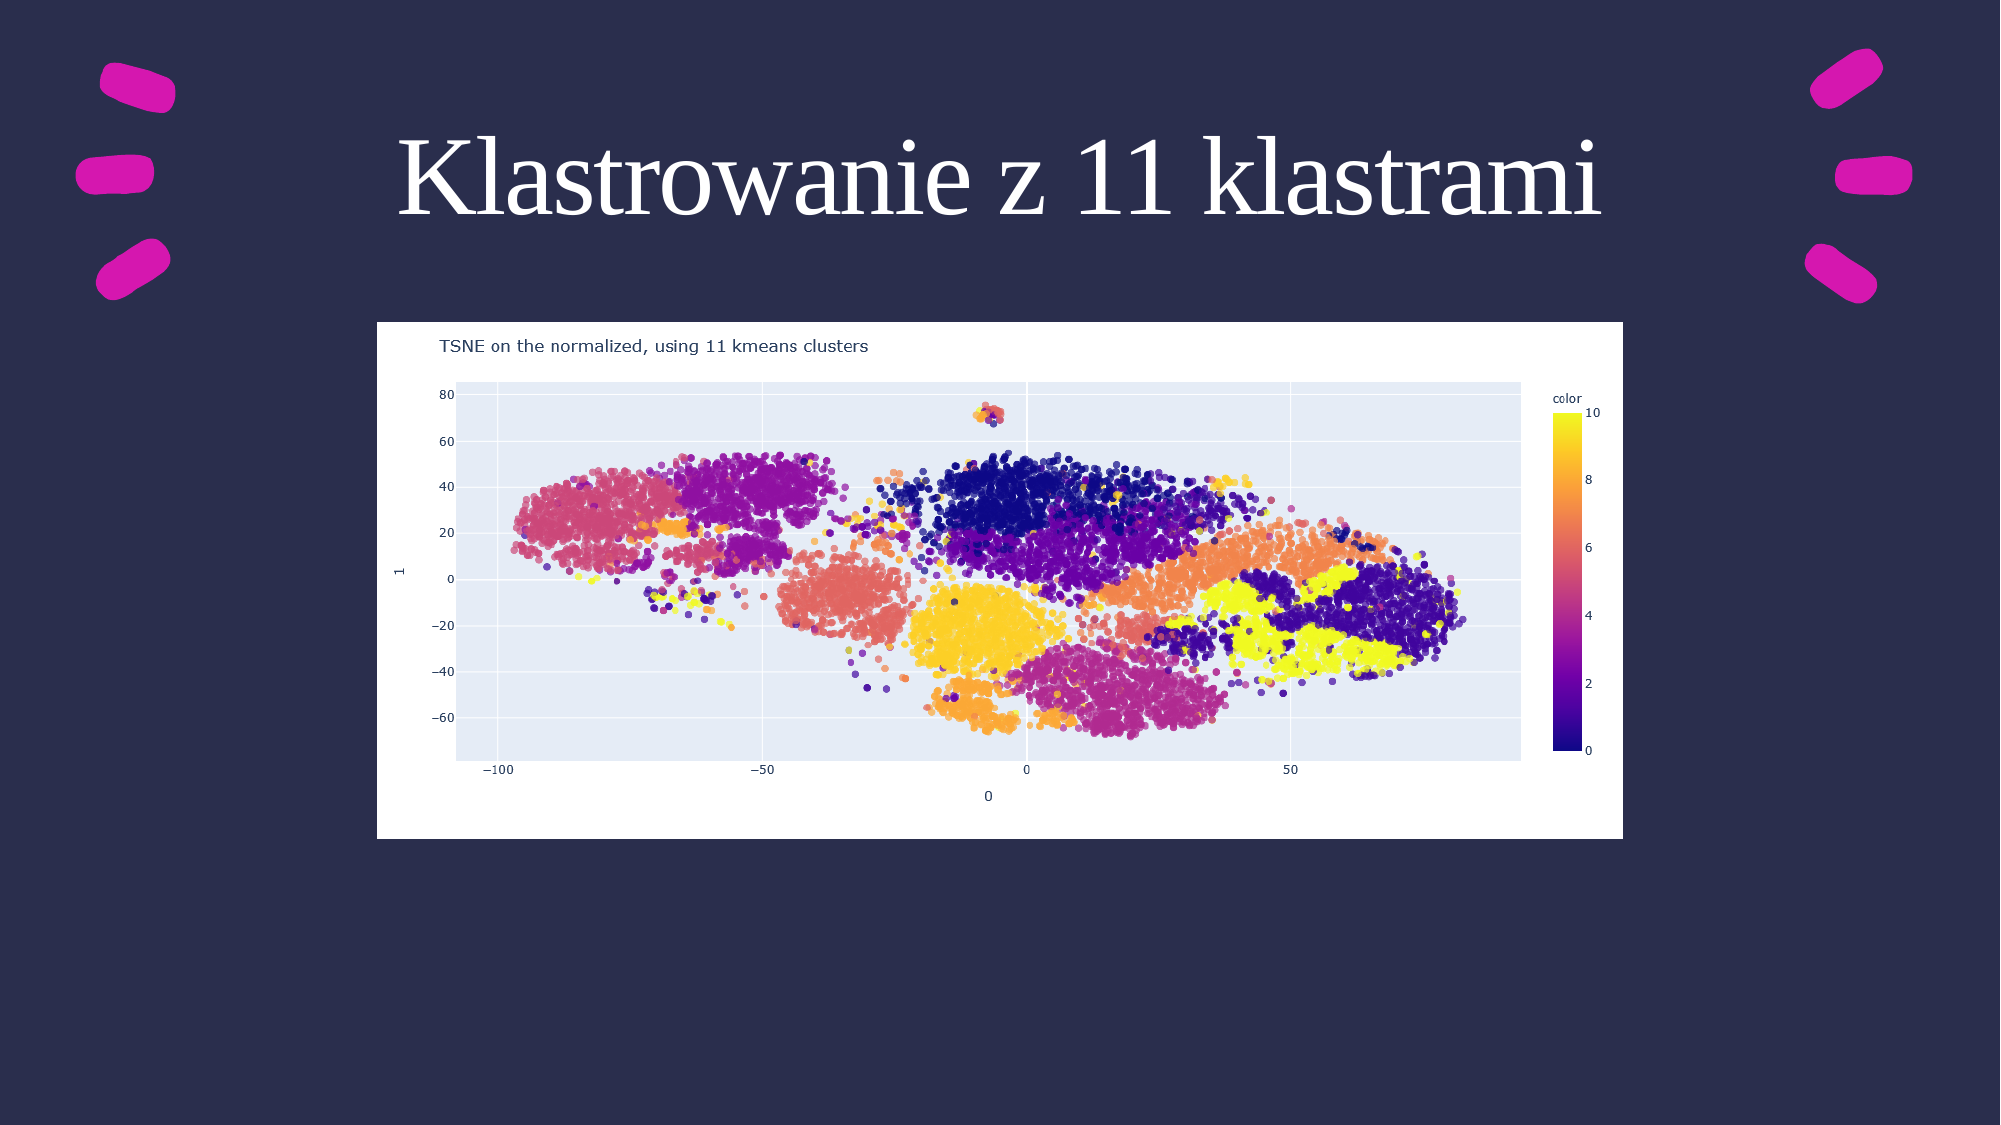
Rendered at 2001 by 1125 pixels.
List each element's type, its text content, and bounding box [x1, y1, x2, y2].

picture [377, 323, 1623, 839]
text_box [0, 0, 2000, 1125]
title Klastrowanie z 11 klastrami [221, 101, 1779, 183]
